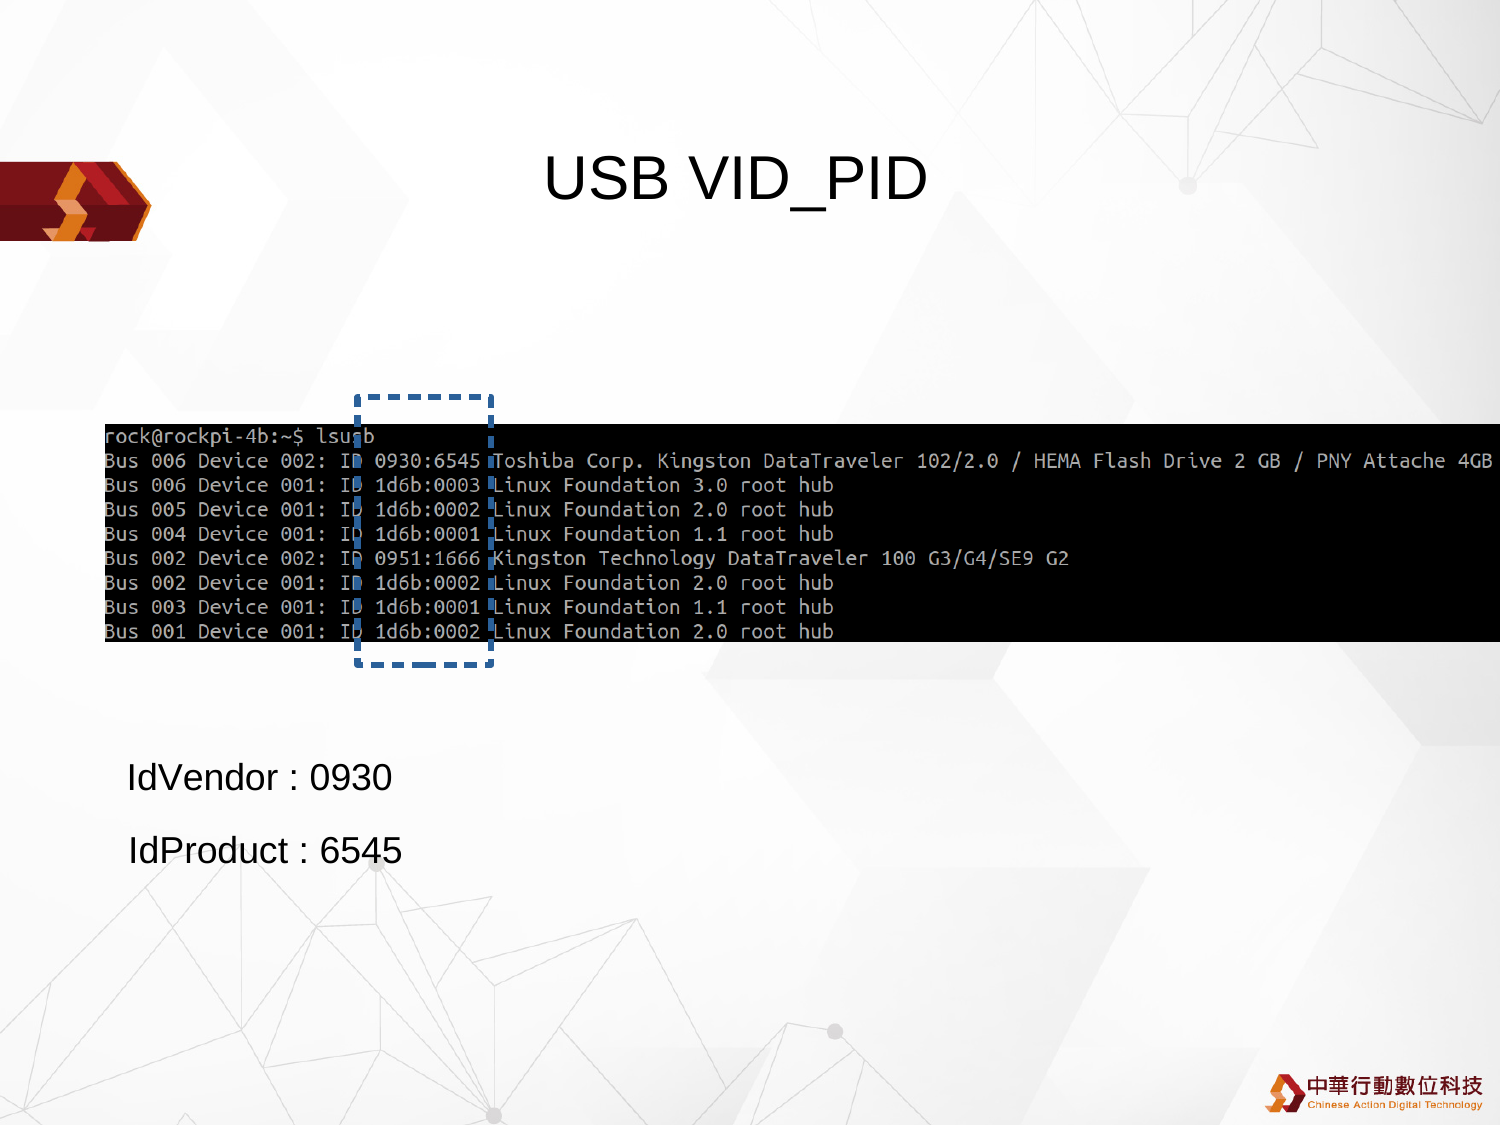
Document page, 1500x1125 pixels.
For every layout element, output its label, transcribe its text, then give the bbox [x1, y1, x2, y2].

title USB VID_PID [107, 101, 1367, 255]
text_box IdVendor : 0930 [111, 745, 1111, 826]
picture [0, 0, 1500, 1125]
text_box IdProduct : 6545 [113, 819, 430, 904]
